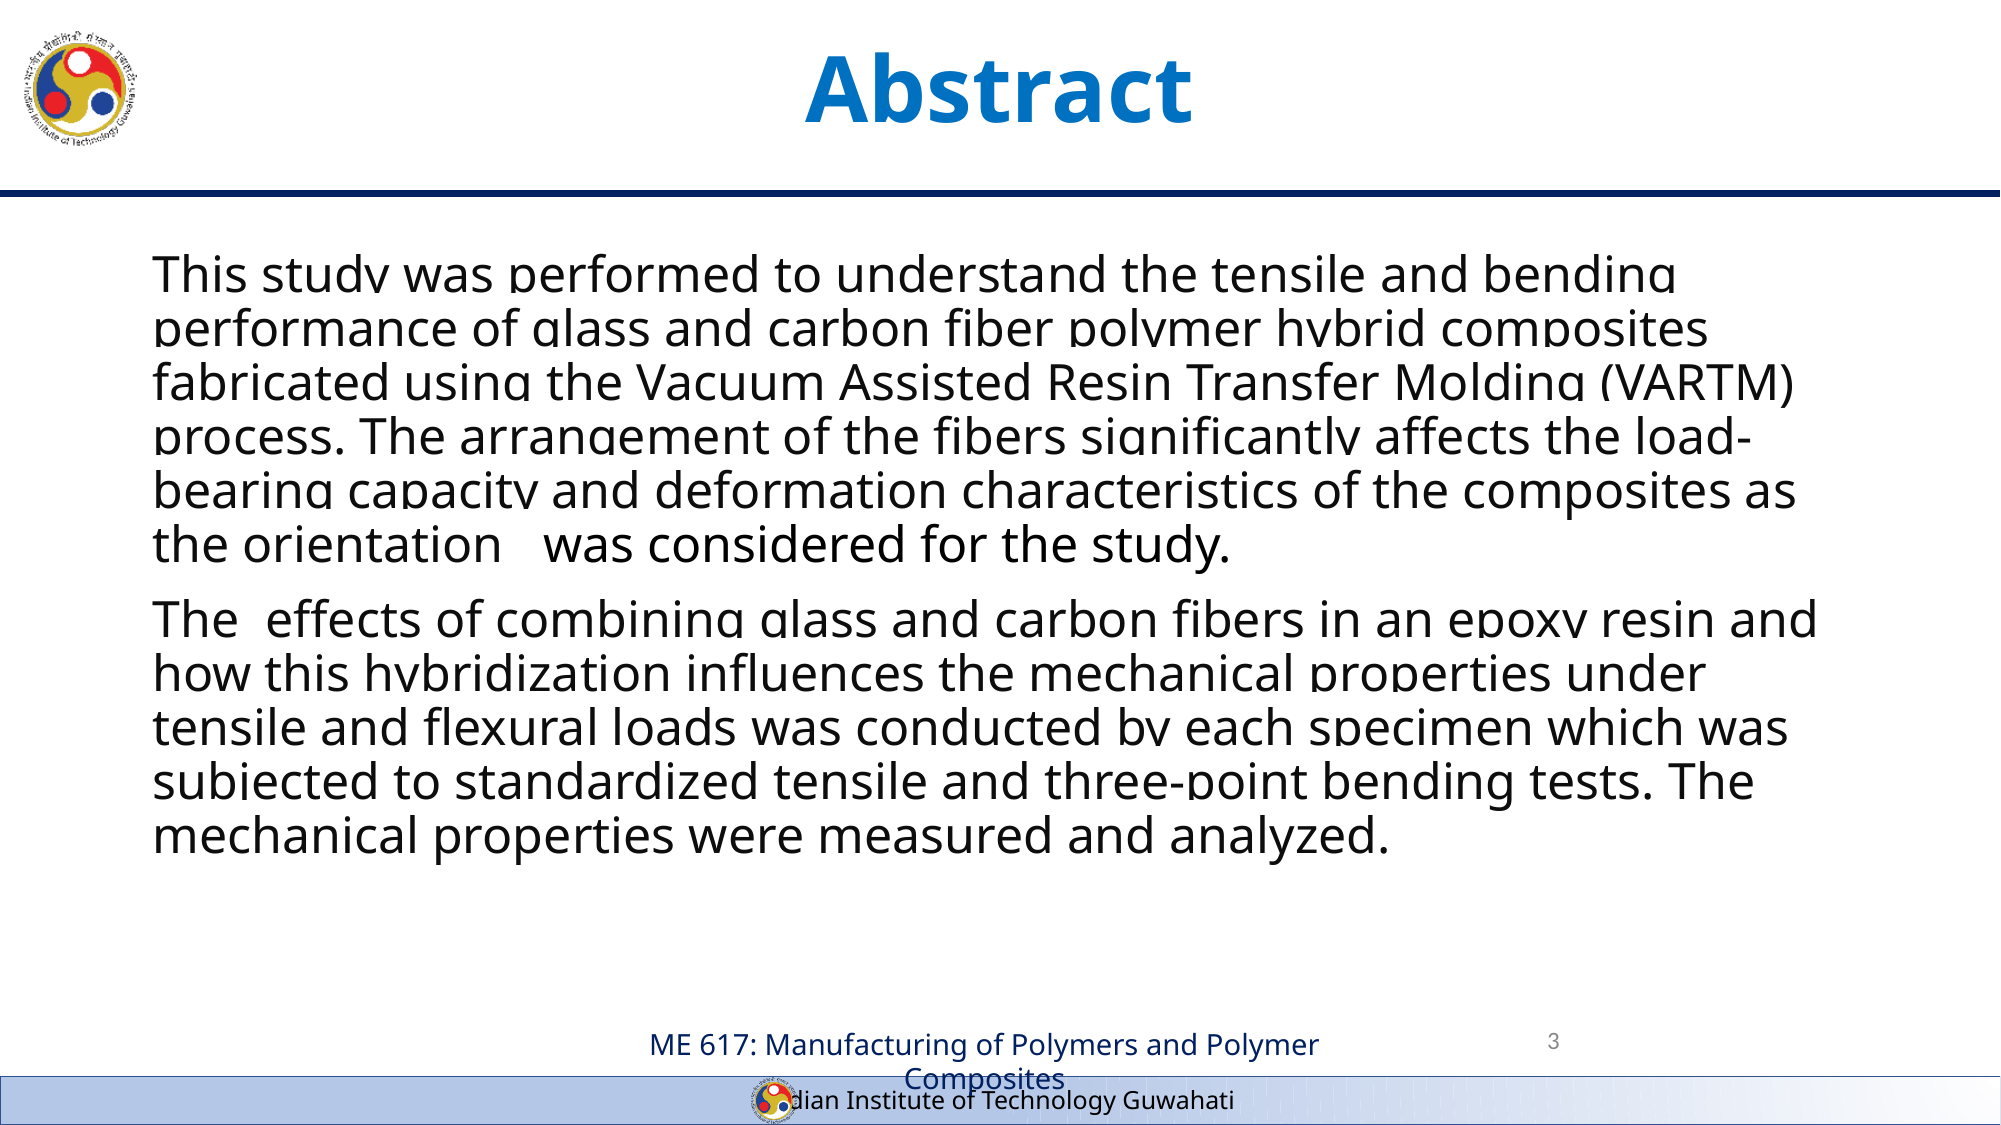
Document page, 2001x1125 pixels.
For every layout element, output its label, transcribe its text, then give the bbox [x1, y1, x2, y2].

title Abstract [137, 36, 1863, 155]
text_box [1531, 1009, 1982, 1070]
list This study was performed to understand the tensile and bending performance of glass and carbon fiber polymer hybrid composites fabricated using the Vacuum Assisted Resin Transfer Molding (VARTM) process. The arrangement of the fibers significantly affects the load-bearing capacity and deformation characteristics of the composites as the orientation was considered for the study. The effects of combining glass and carbon fibers in an epoxy resin and how this hybridization influences the mechanical properties under tensile and flexural loads was conducted by each specimen which was subjected to standardized tensile and three-point bending tests. The mechanical properties were measured and analyzed. [137, 242, 1863, 921]
